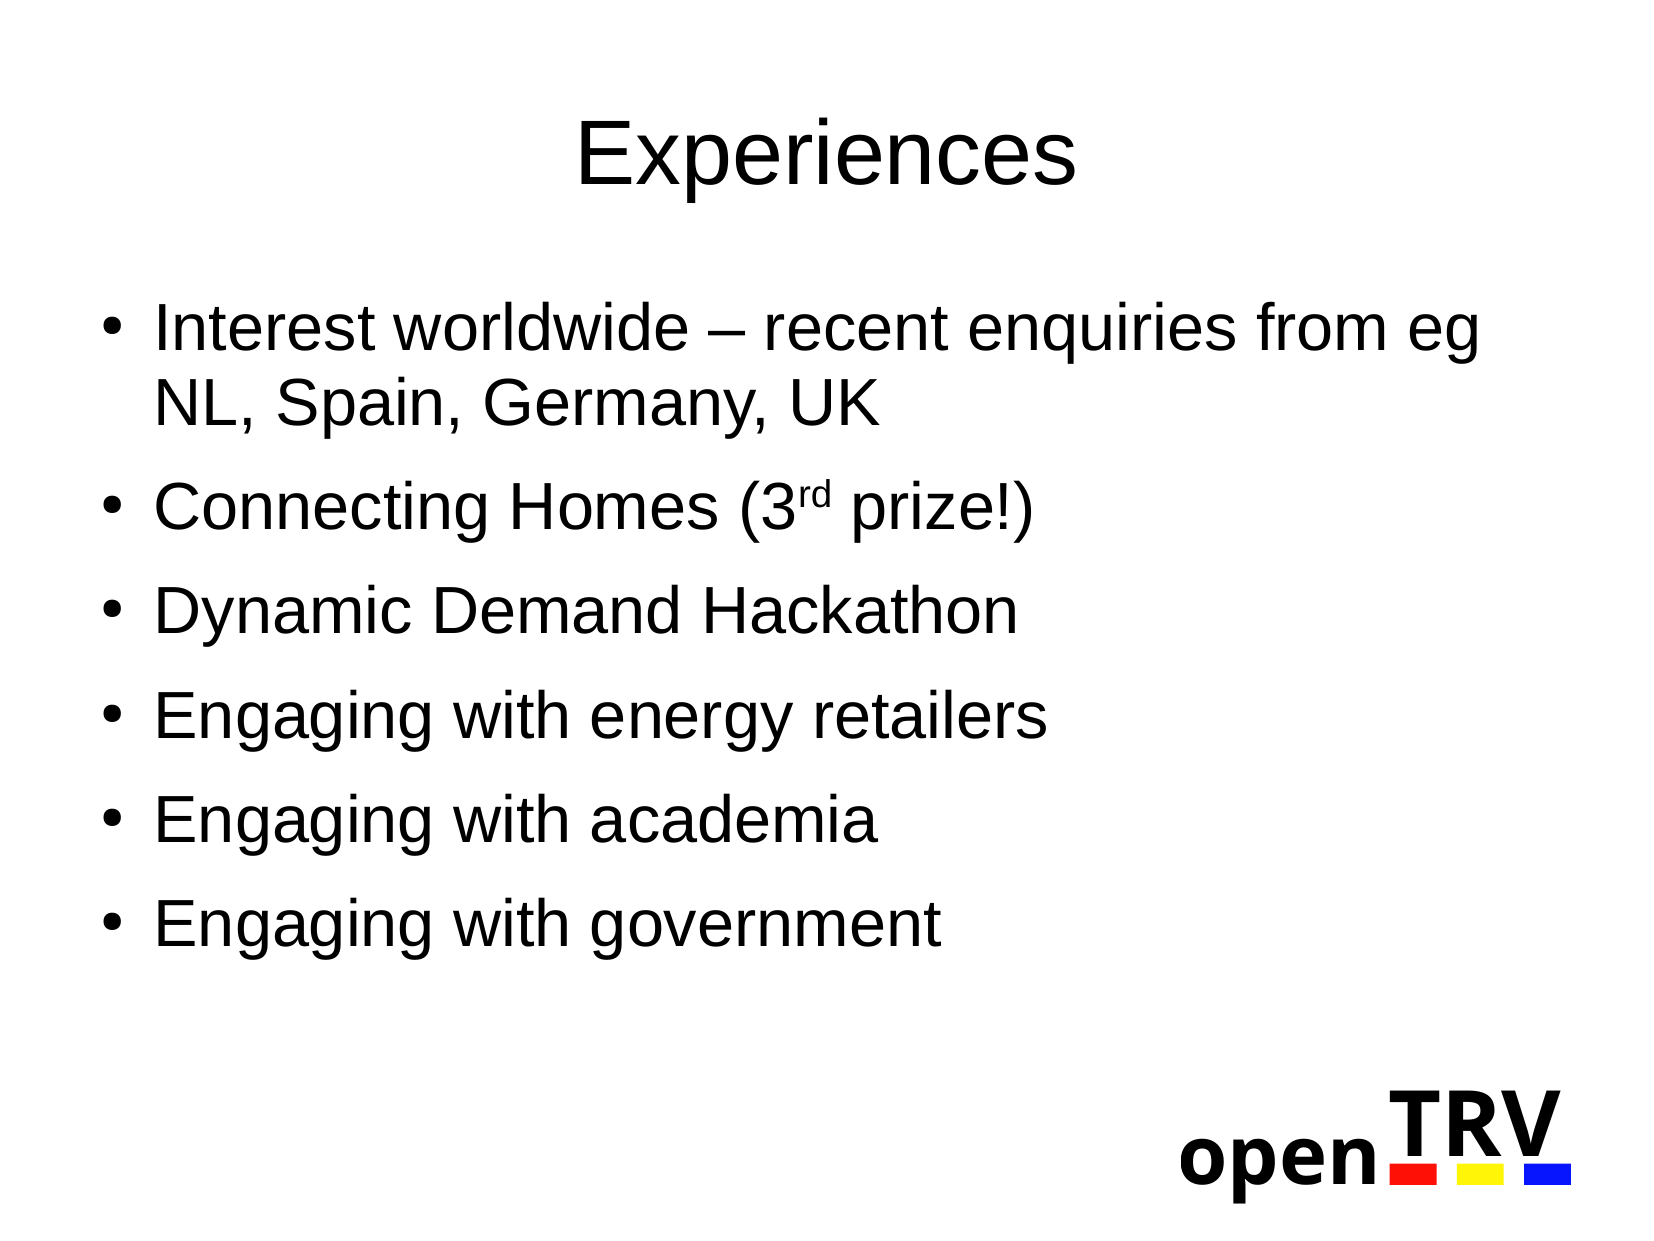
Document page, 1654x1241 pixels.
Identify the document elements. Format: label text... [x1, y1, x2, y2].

list Interest worldwide – recent enquiries from eg NL, Spain, Germany, UK Connecting Homes (3rd prize!) Dynamic Demand Hackathon Engaging with energy retailers Engaging with academia Engaging with government [82, 290, 1571, 1010]
title Experiences [82, 49, 1571, 257]
